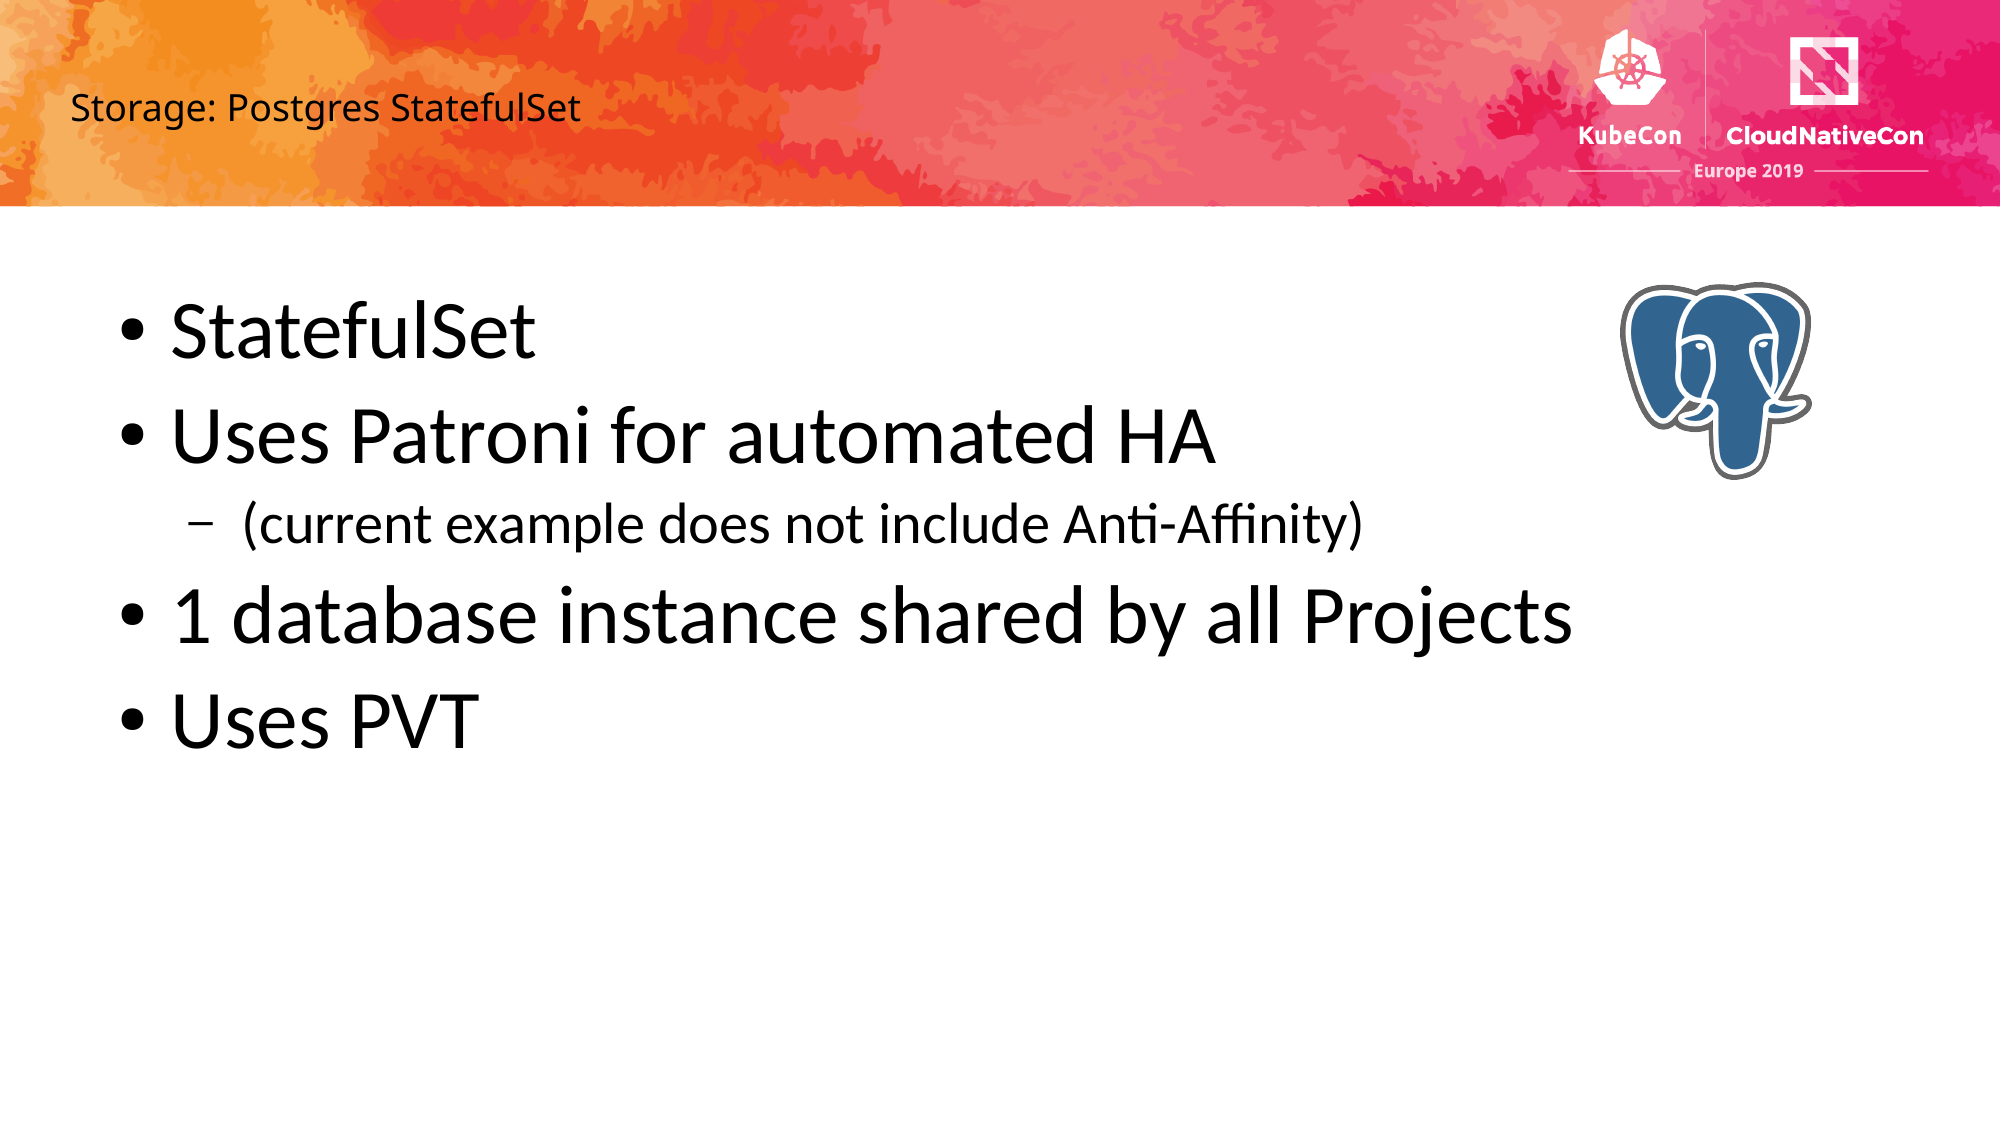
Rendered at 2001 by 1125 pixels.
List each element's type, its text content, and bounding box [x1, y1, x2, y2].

title Storage: Postgres StatefulSet [70, 0, 1796, 217]
list StatefulSet Uses Patroni for automated HA (current example does not include Anti-Affinity) 1 database instance shared by all Projects Uses PVT [99, 298, 1900, 952]
picture [0, 0, 2000, 1125]
